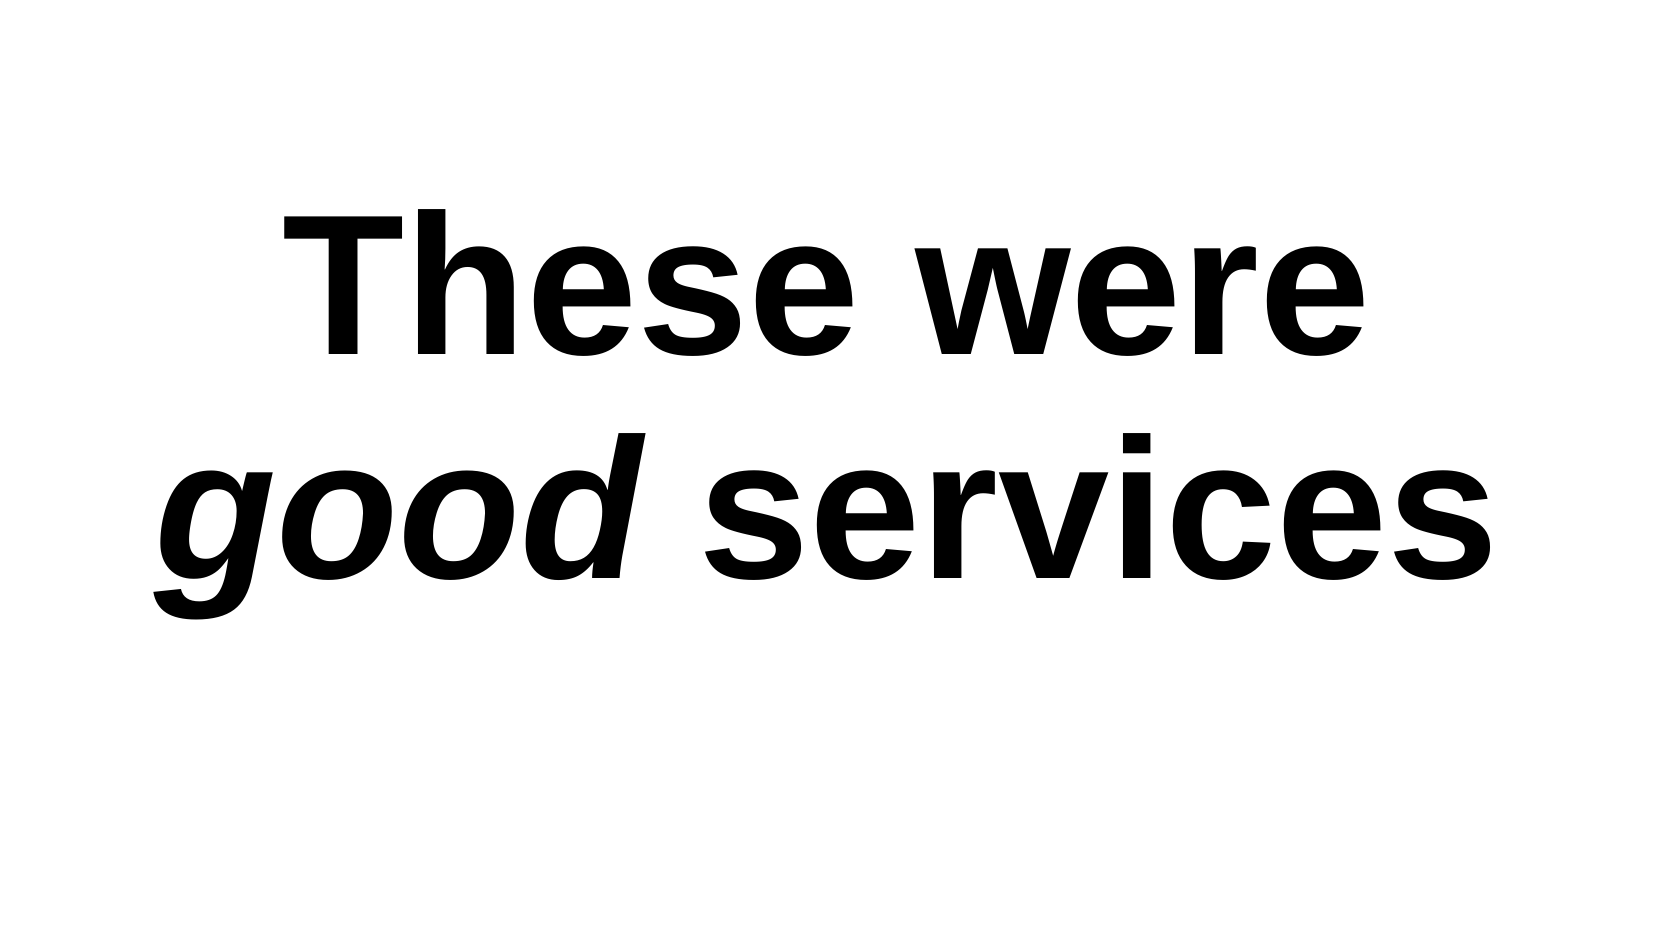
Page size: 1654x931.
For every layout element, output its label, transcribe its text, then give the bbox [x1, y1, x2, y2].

subtitle These were good services [82, 37, 1571, 757]
